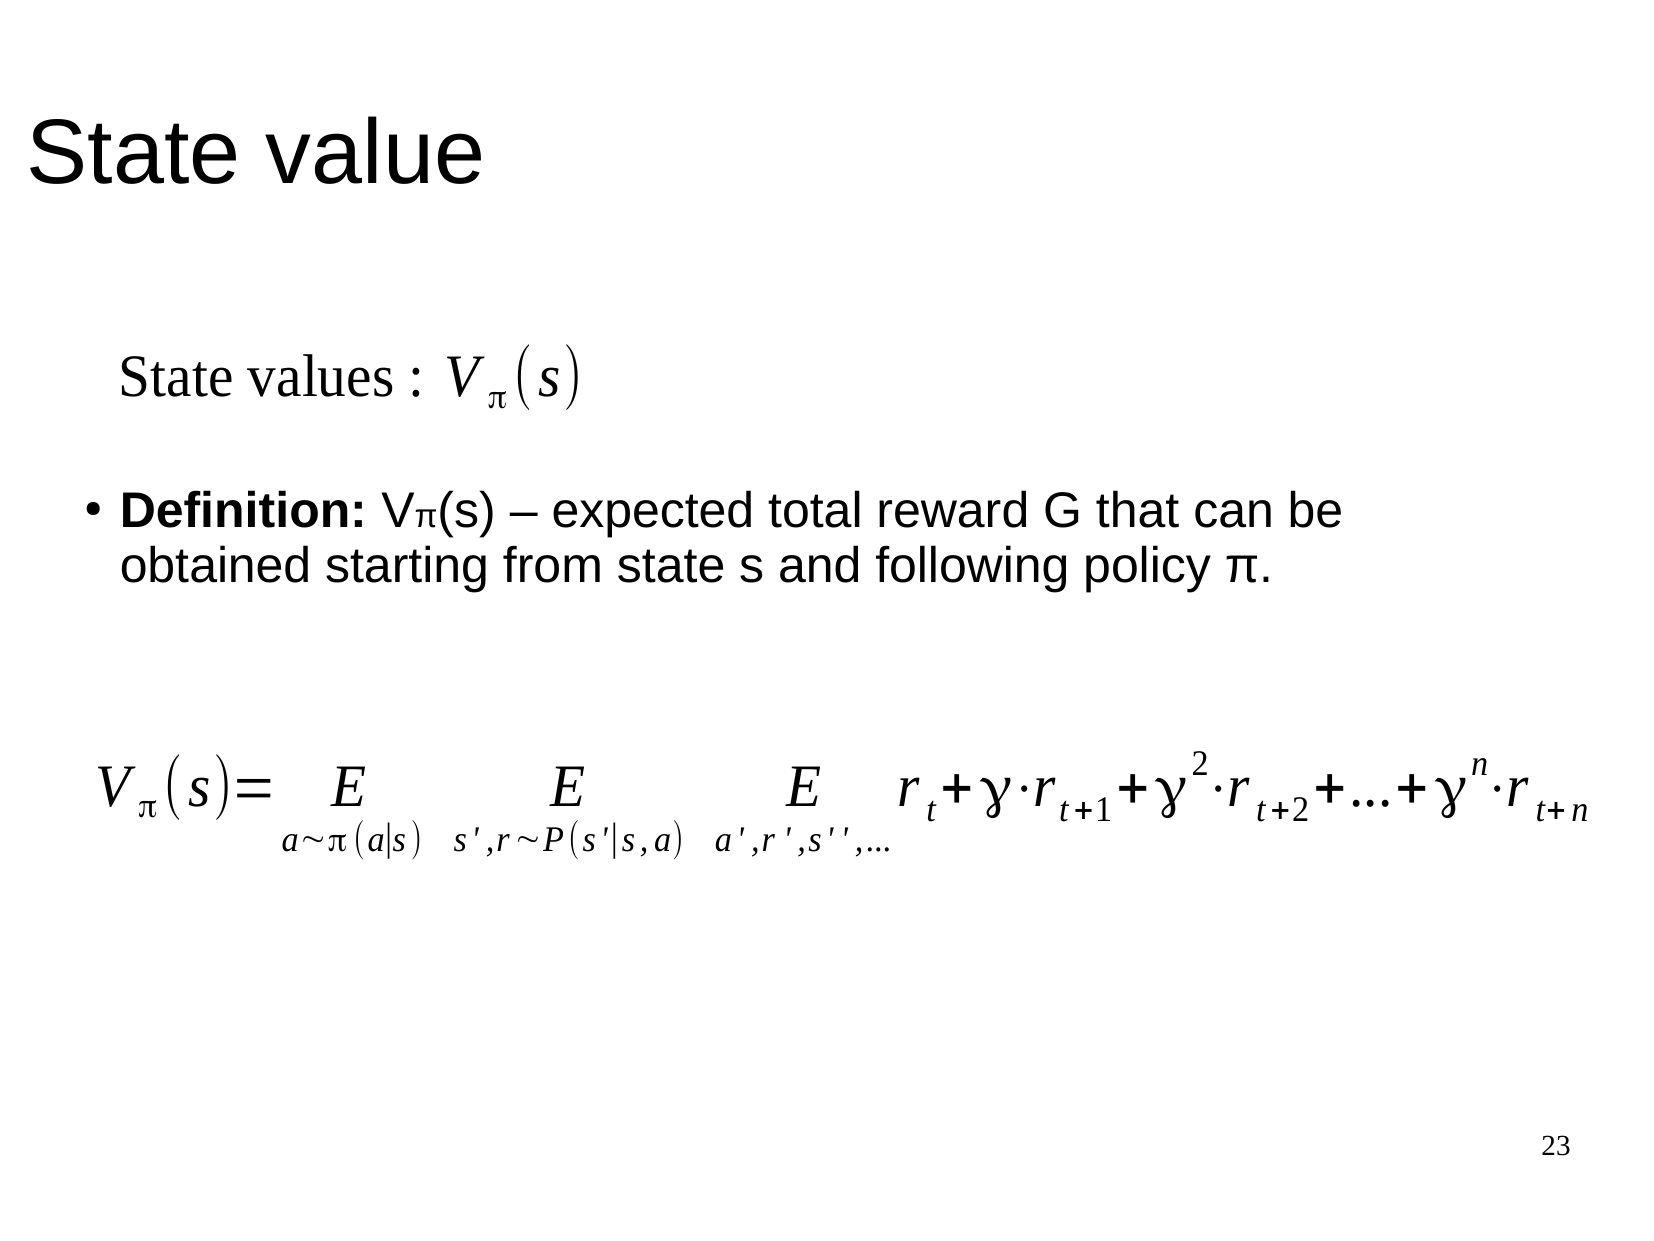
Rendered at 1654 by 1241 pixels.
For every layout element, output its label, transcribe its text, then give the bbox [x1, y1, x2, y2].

chart [80, 741, 1602, 862]
text_box State value [11, 93, 1477, 211]
chart [104, 340, 596, 413]
text_box Definition: Vπ(s) – expected total reward G that can be obtained starting from state s and following policy π. [34, 418, 1361, 603]
